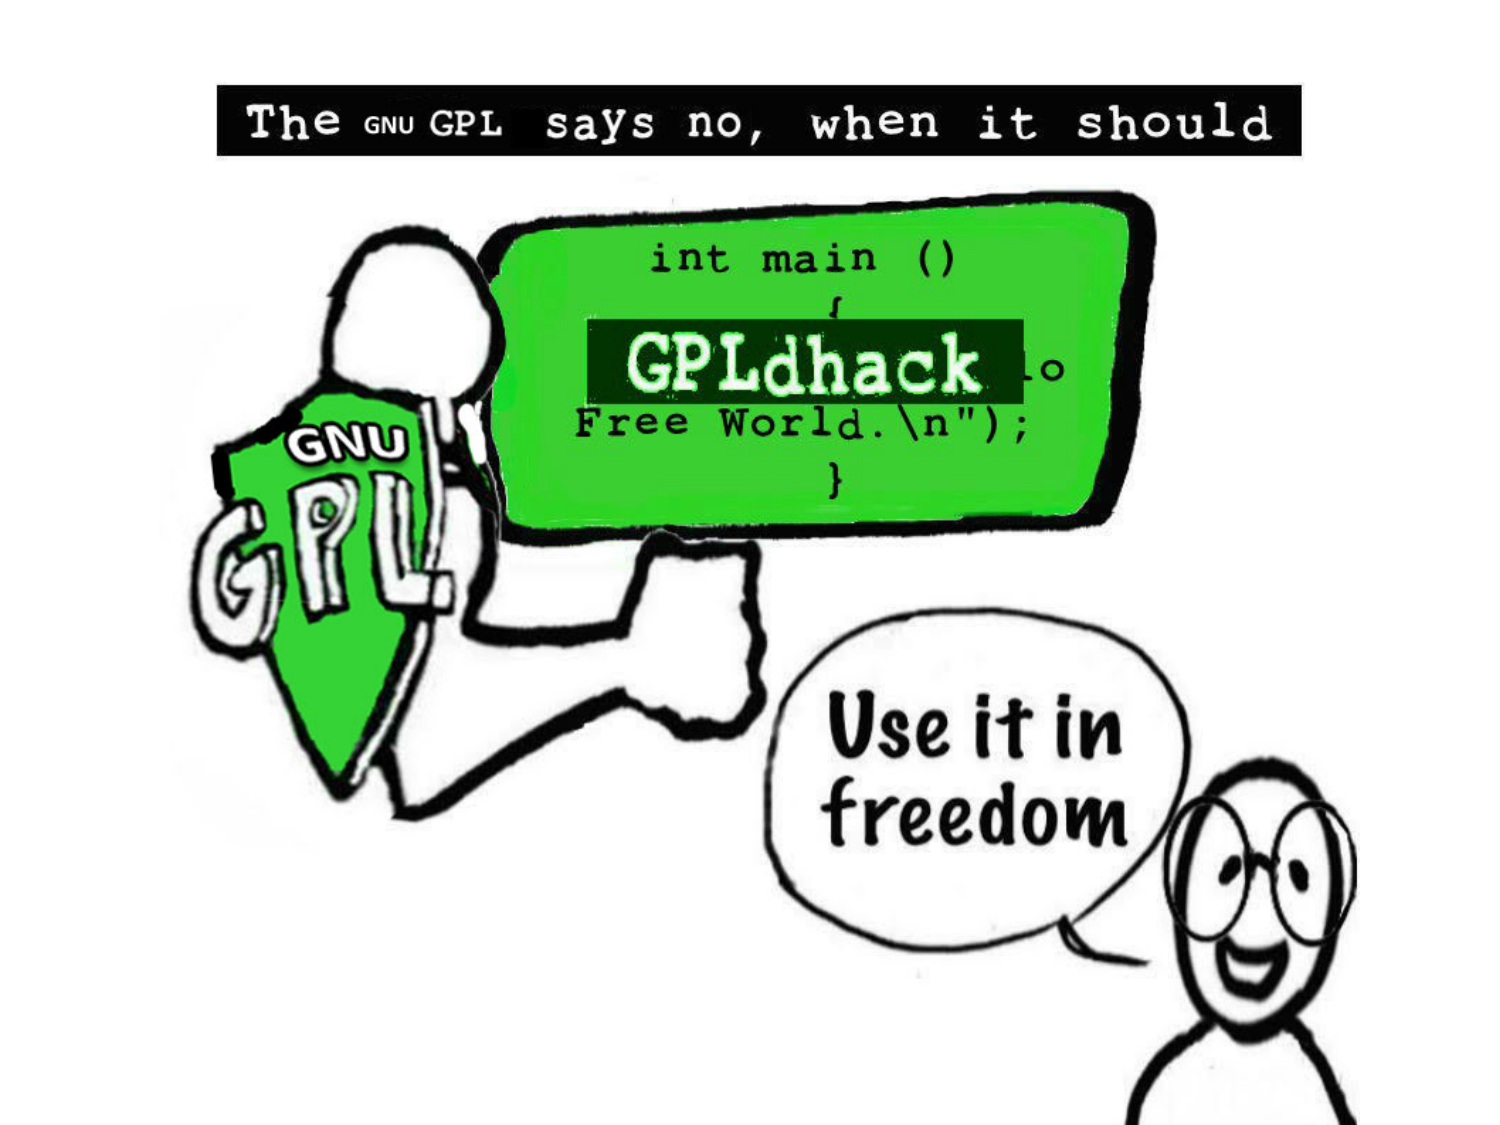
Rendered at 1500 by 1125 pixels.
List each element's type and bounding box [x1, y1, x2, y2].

picture [159, 3, 1360, 1125]
